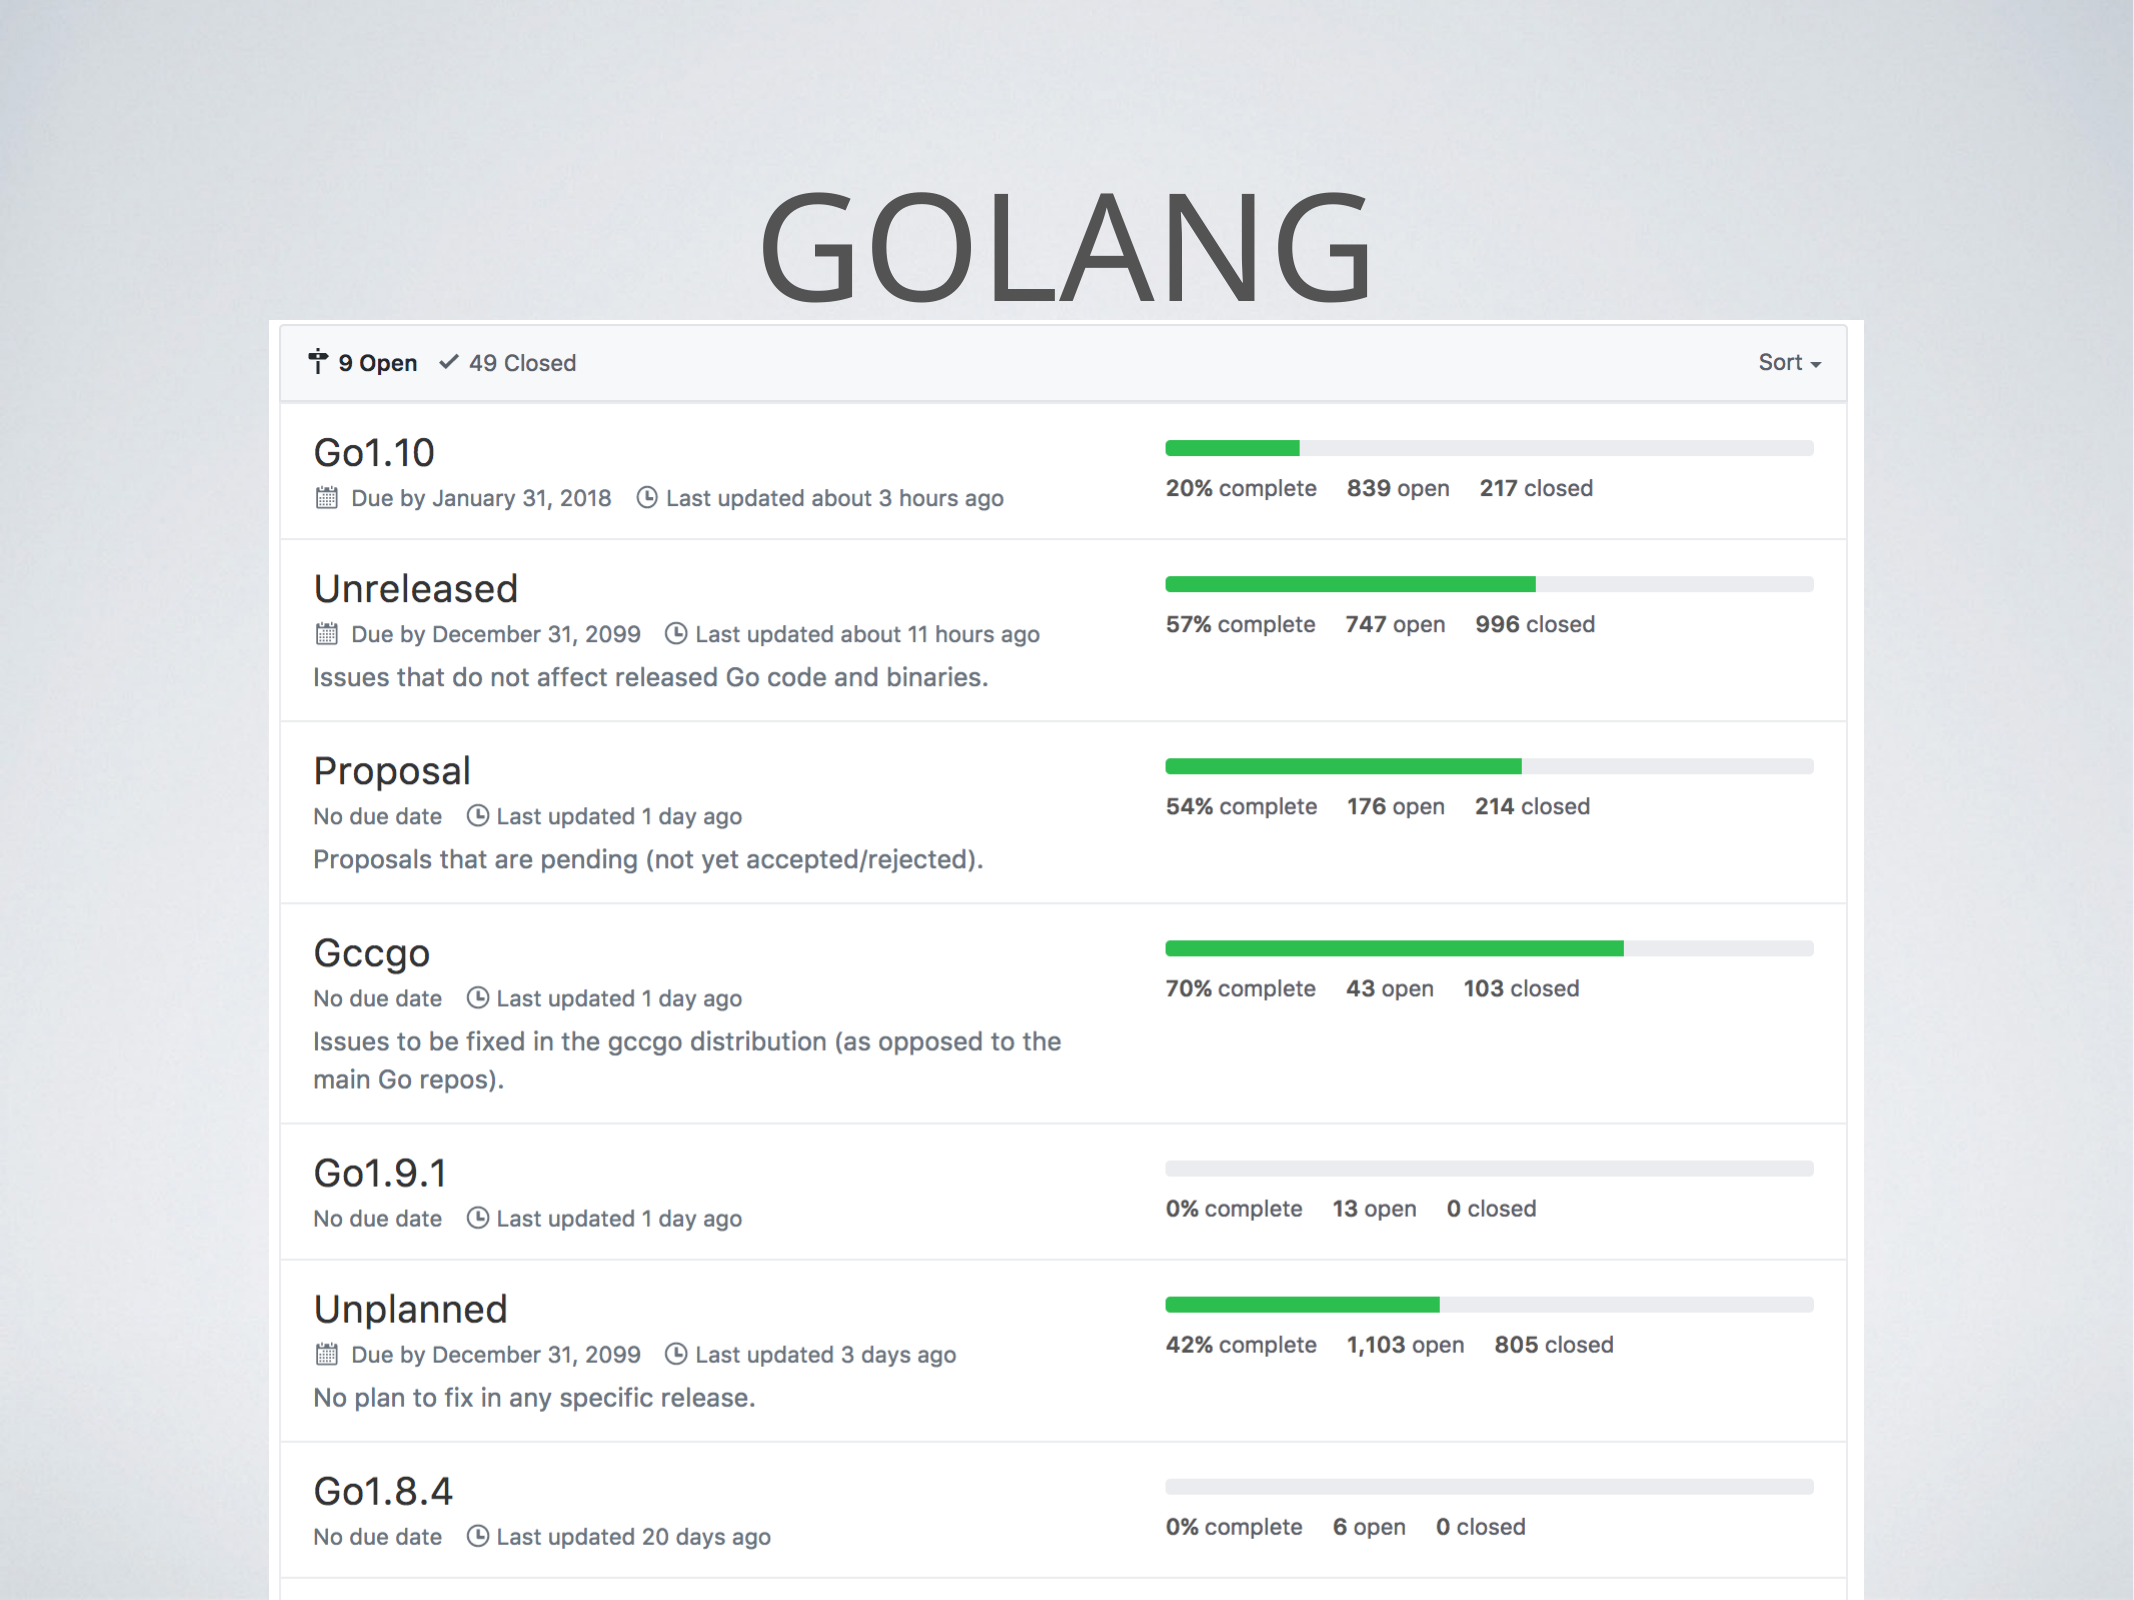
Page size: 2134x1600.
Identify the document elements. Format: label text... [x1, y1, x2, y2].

title Golang [58, 41, 2075, 442]
picture [0, 0, 2134, 1600]
